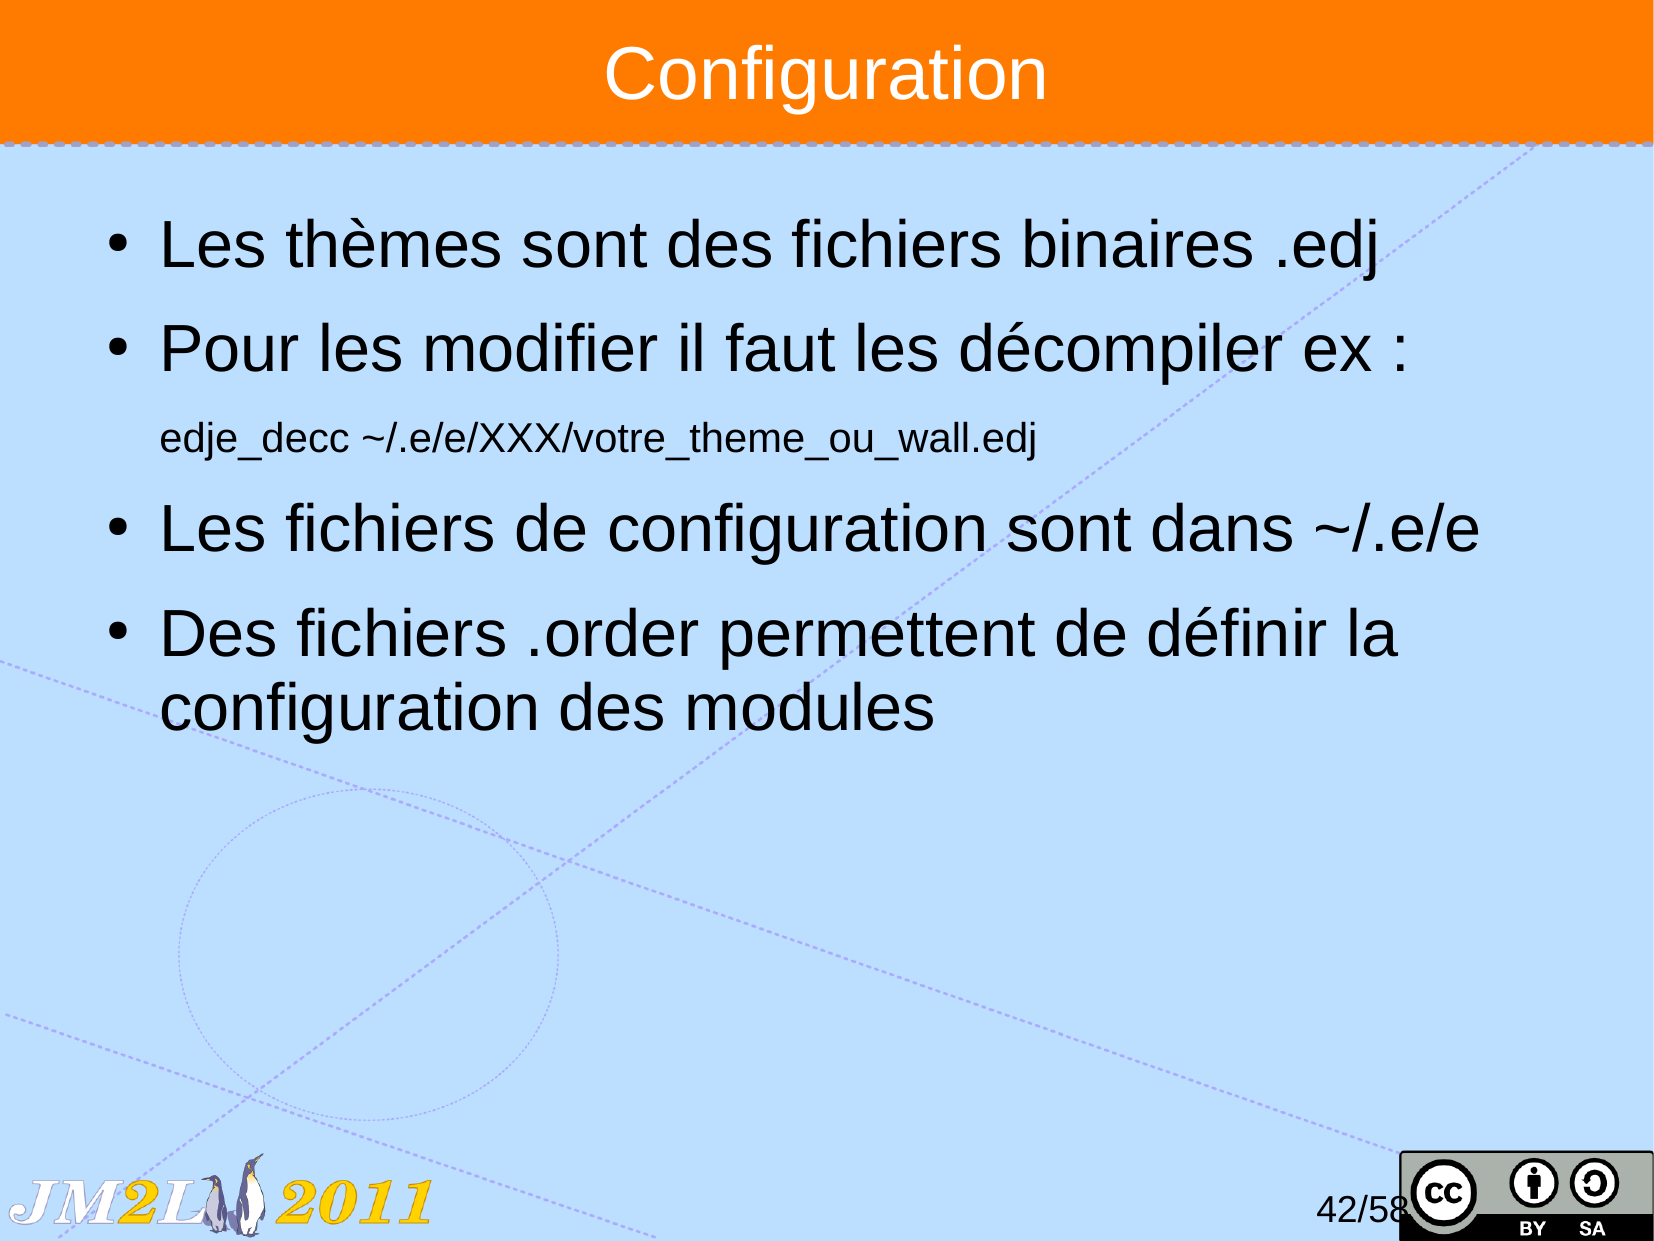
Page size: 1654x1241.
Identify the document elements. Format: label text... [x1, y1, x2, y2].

picture [0, 0, 1654, 1241]
list Les thèmes sont des fichiers binaires .edj Pour les modifier il faut les décompiler ex : edje_decc ~/.e/e/XXX/votre_theme_ou_wall.edj Les fichiers de configuration sont dans ~/.e/e Des fichiers .order permettent de définir la configuration des modules [88, 206, 1577, 1026]
title Configuration [29, 7, 1625, 141]
